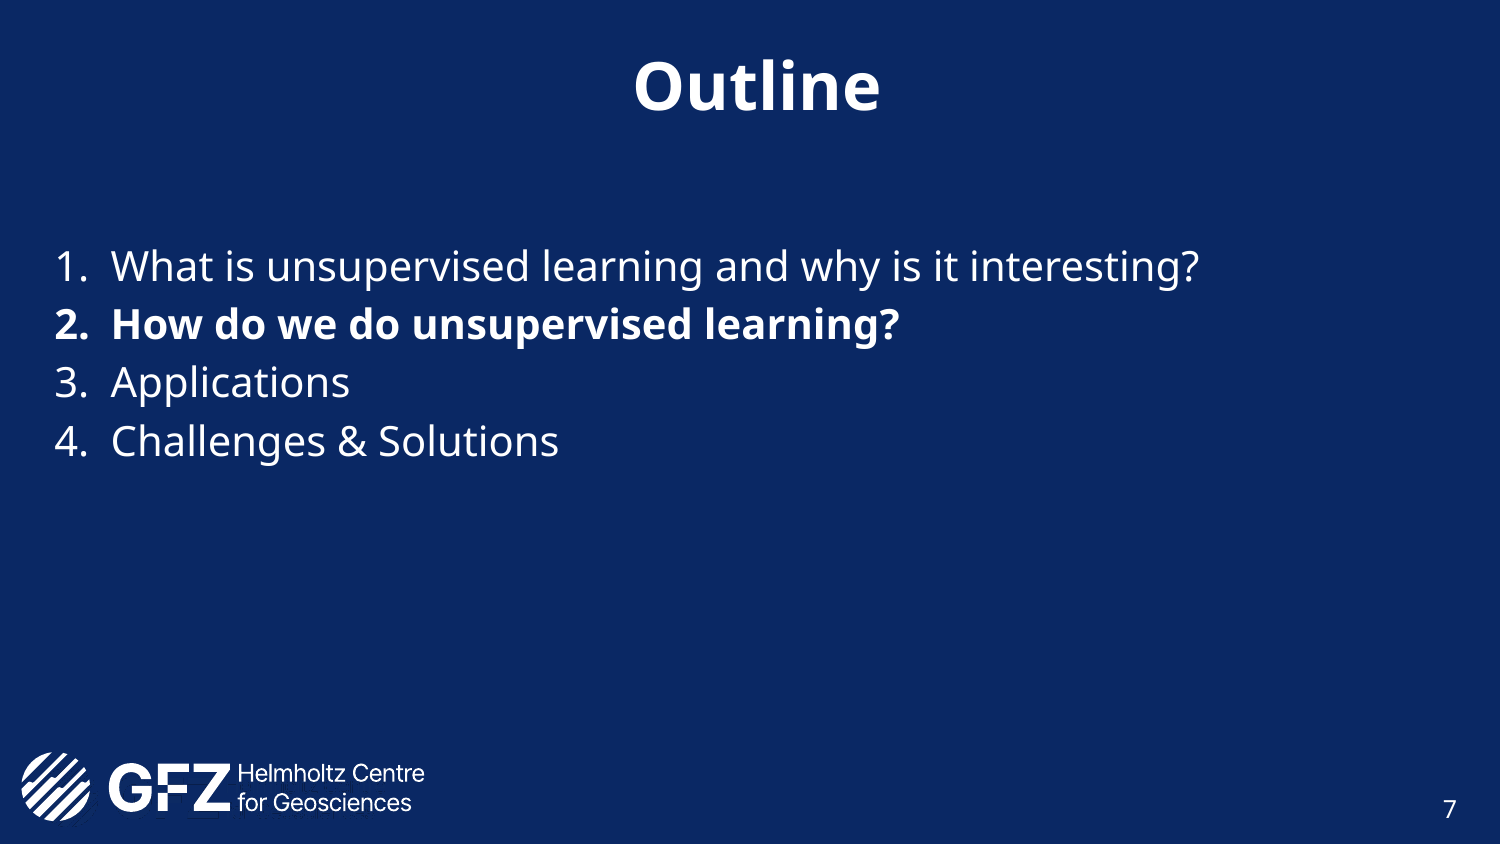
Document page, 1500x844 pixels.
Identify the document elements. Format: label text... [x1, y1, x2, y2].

picture [377, 800, 385, 809]
title Outline [39, 35, 1475, 198]
list What is unsupervised learning and why is it interesting? How do we do unsupervised learning? Applications Challenges & Solutions [39, 231, 1475, 734]
picture [39, 767, 385, 827]
picture [39, 767, 83, 805]
picture [39, 767, 48, 776]
picture [39, 767, 65, 788]
